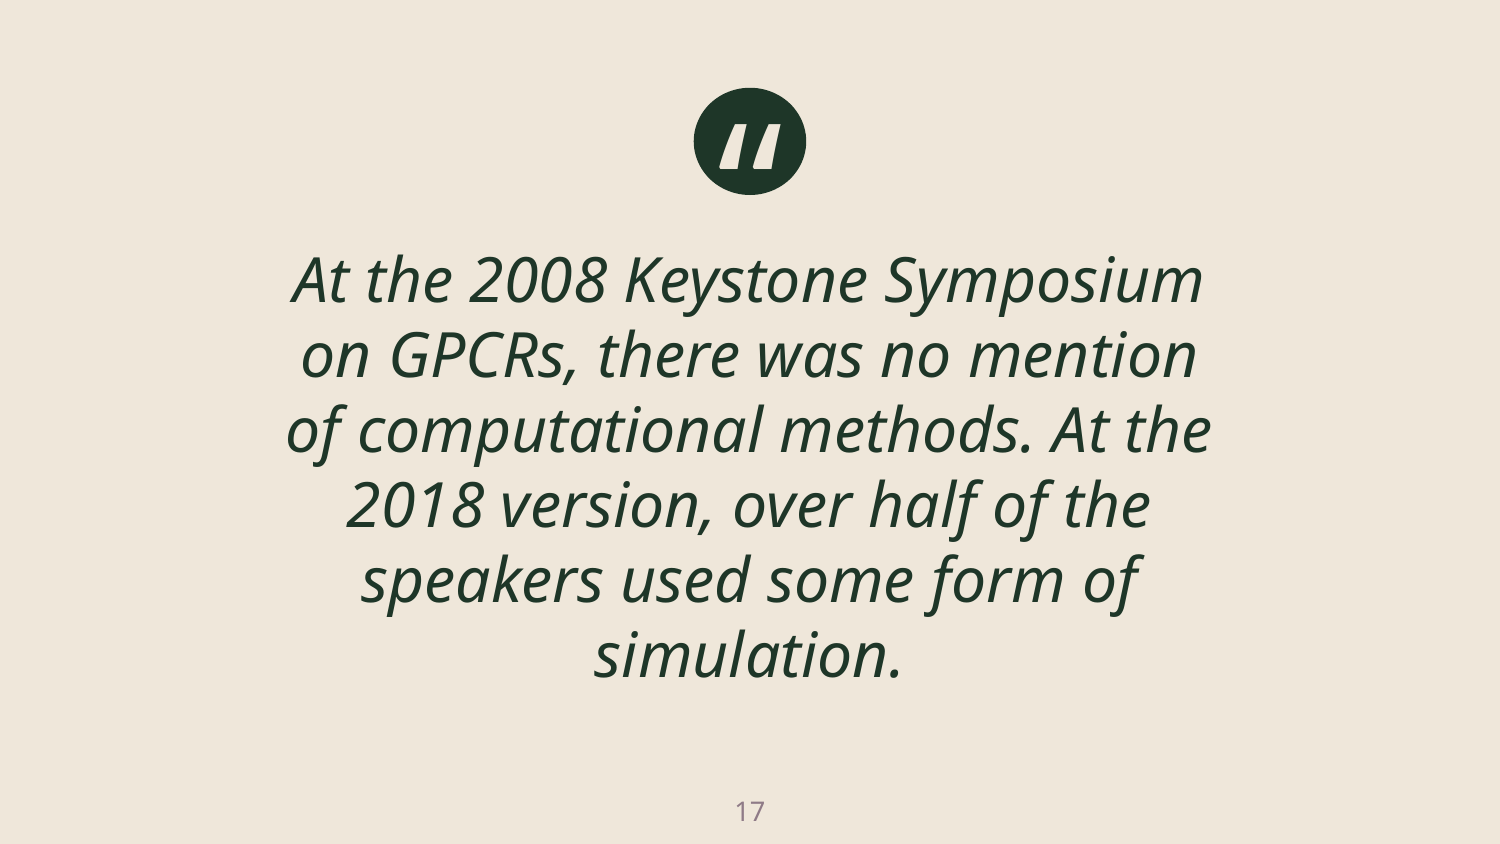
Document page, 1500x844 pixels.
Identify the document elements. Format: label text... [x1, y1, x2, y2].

list At the 2008 Keystone Symposium on GPCRs, there was no mention of computational methods. At the 2018 version, over half of the speakers used some form of simulation. [255, 225, 1246, 360]
slide_number <number> [705, 779, 795, 844]
